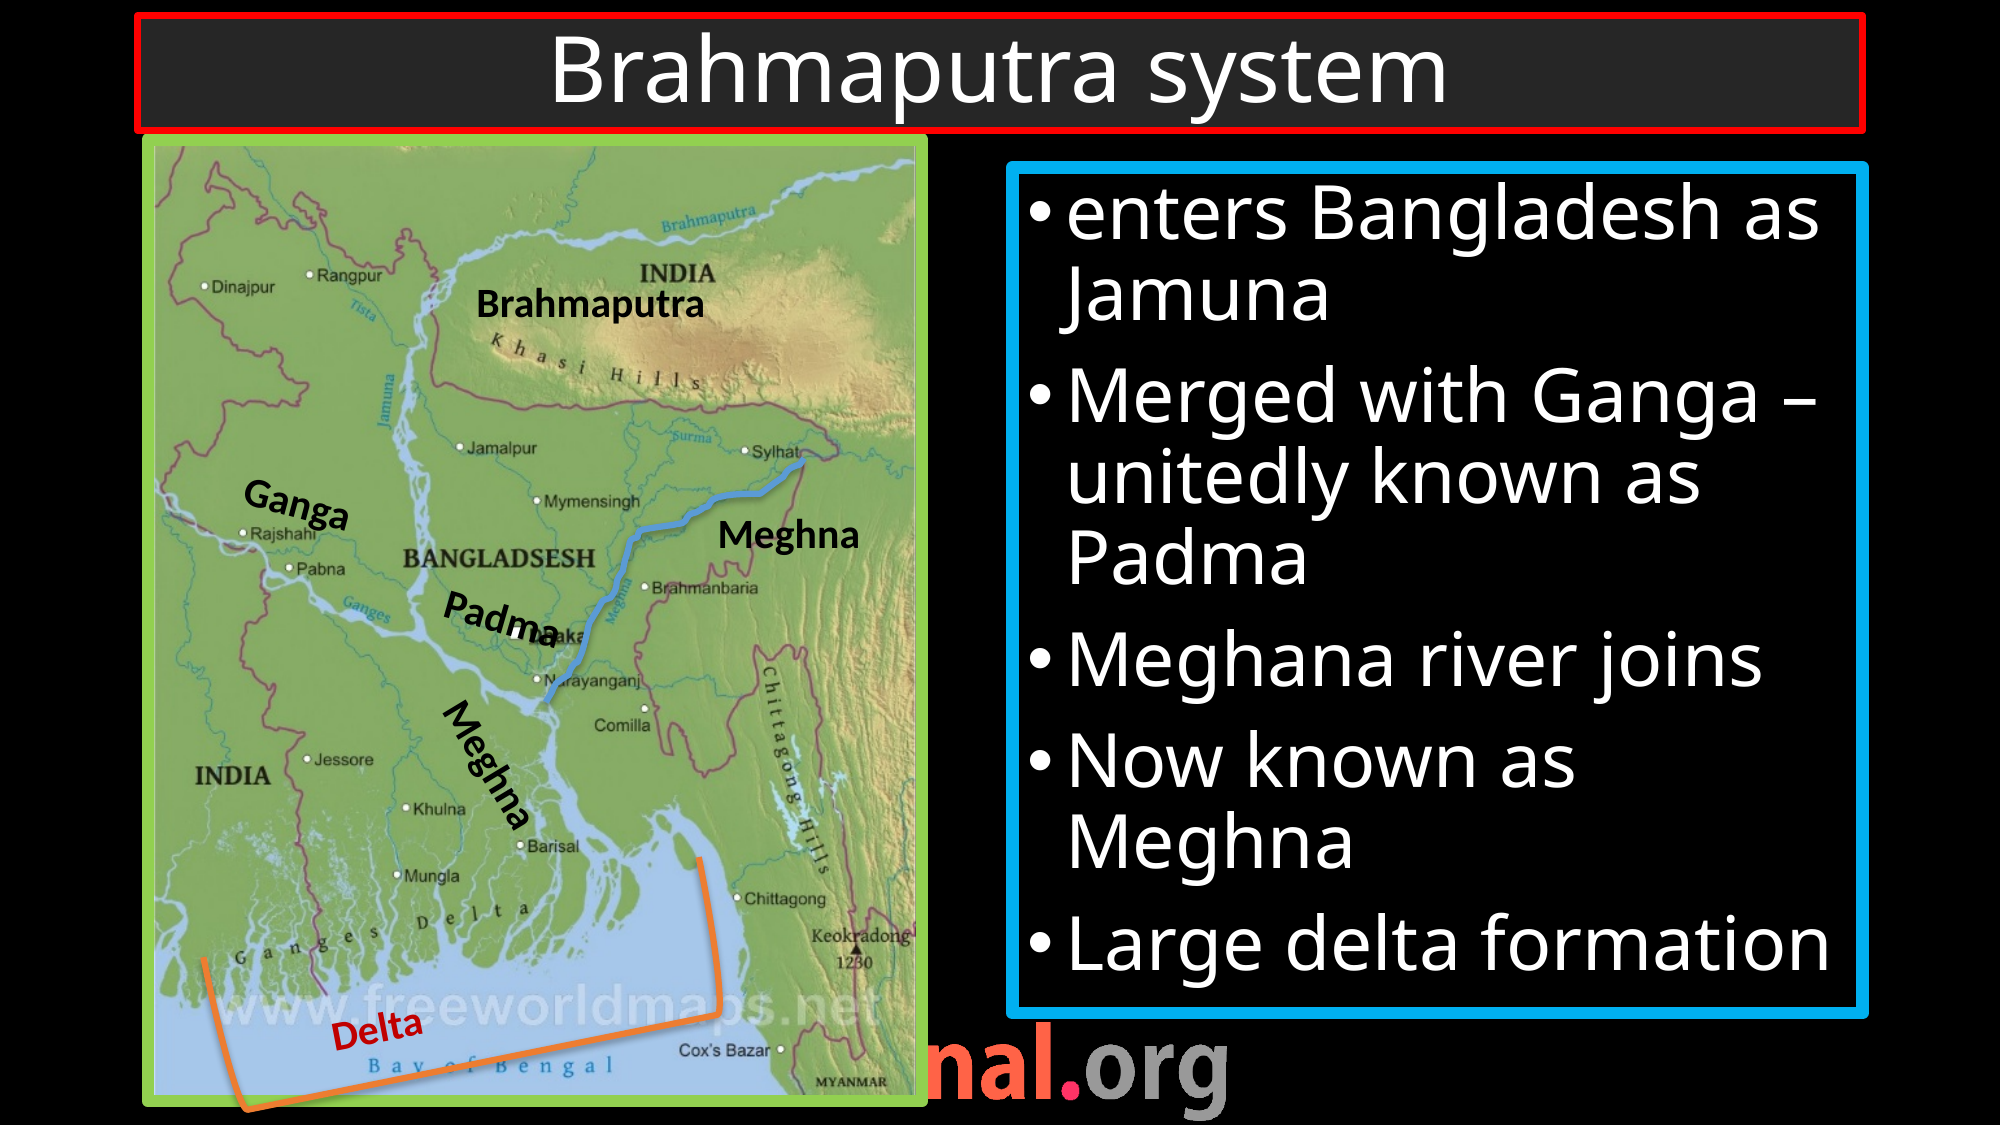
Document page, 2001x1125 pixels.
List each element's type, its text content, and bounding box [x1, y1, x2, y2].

title Brahmaputra system [137, 15, 1863, 131]
text_box Delta [310, 956, 583, 1070]
text_box Padma [423, 565, 591, 669]
text_box Ganga [222, 452, 403, 559]
text_box Padma [581, 652, 592, 675]
list enters Bangladesh as Jamuna Merged with Ganga – unitedly known as Padma Meghana river joins Now known as Meghna Large delta formation [1012, 167, 1863, 1014]
text_box Brahmaputra [461, 268, 734, 334]
text_box Meghna [420, 673, 579, 877]
picture [741, 1005, 1230, 1125]
text_box Meghna [702, 499, 902, 565]
picture [154, 145, 916, 1095]
